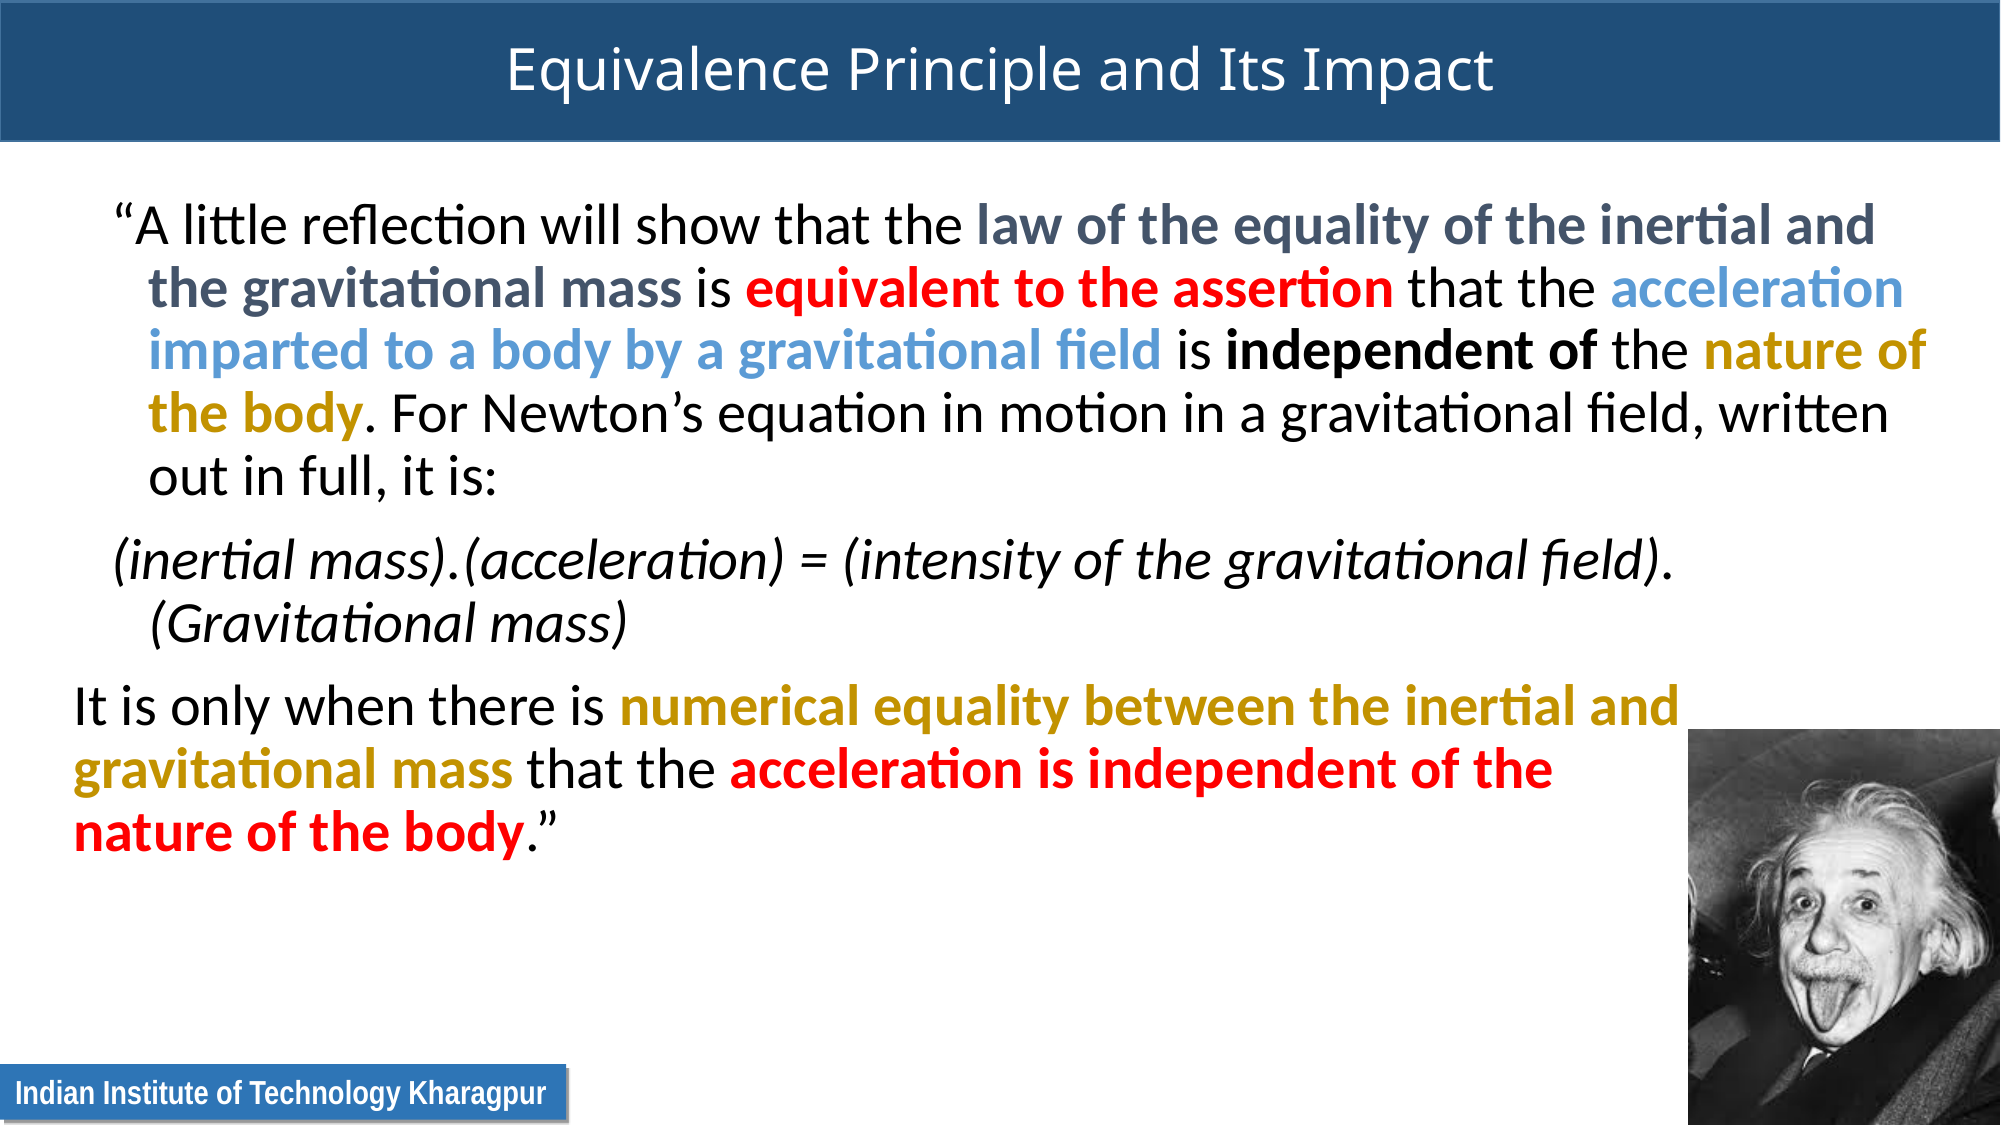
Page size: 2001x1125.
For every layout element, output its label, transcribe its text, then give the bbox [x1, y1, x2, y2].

list “A little reflection will show that the law of the equality of the inertial and the gravitational mass is equivalent to the assertion that the acceleration imparted to a body by a gravitational field is independent of the nature of the body. For Newton’s equation in motion in a gravitational field, written out in full, it is: (inertial mass).(acceleration) = (intensity of the gravitational field).(Gravitational mass) It is only when there is numerical equality between the inertial and gravitational mass that the acceleration is independent of the nature of the body.” [58, 186, 1954, 1065]
picture [1688, 729, 2000, 1125]
title Equivalence Principle and Its Impact [0, 1, 2000, 141]
